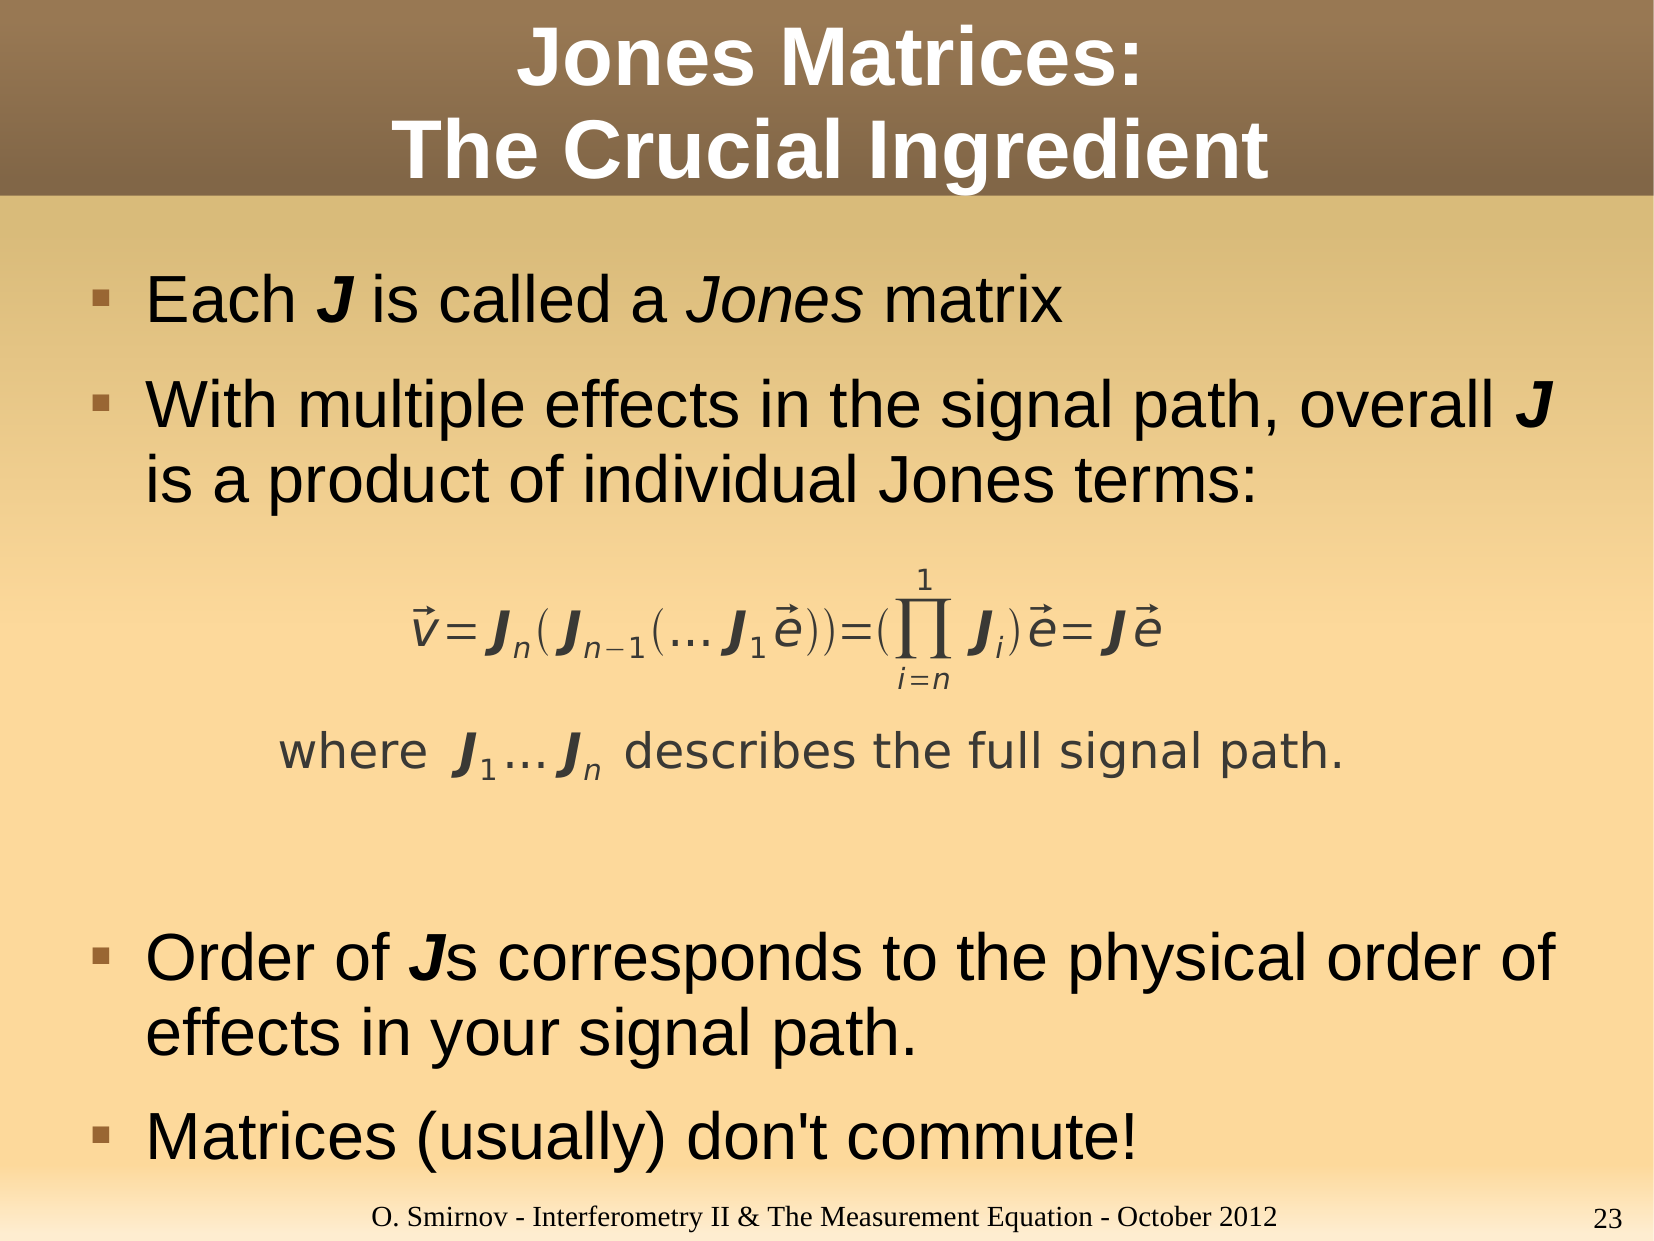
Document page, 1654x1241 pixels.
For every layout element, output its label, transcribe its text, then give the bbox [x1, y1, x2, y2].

picture [0, 0, 1654, 1241]
list Each J is called a Jones matrix With multiple effects in the signal path, overall J is a product of individual Jones terms: Order of Js corresponds to the physical order of effects in your signal path. Matrices (usually) don't commute! [75, 262, 1564, 1174]
title Jones Matrices: The Crucial Ingredient [86, 0, 1576, 208]
